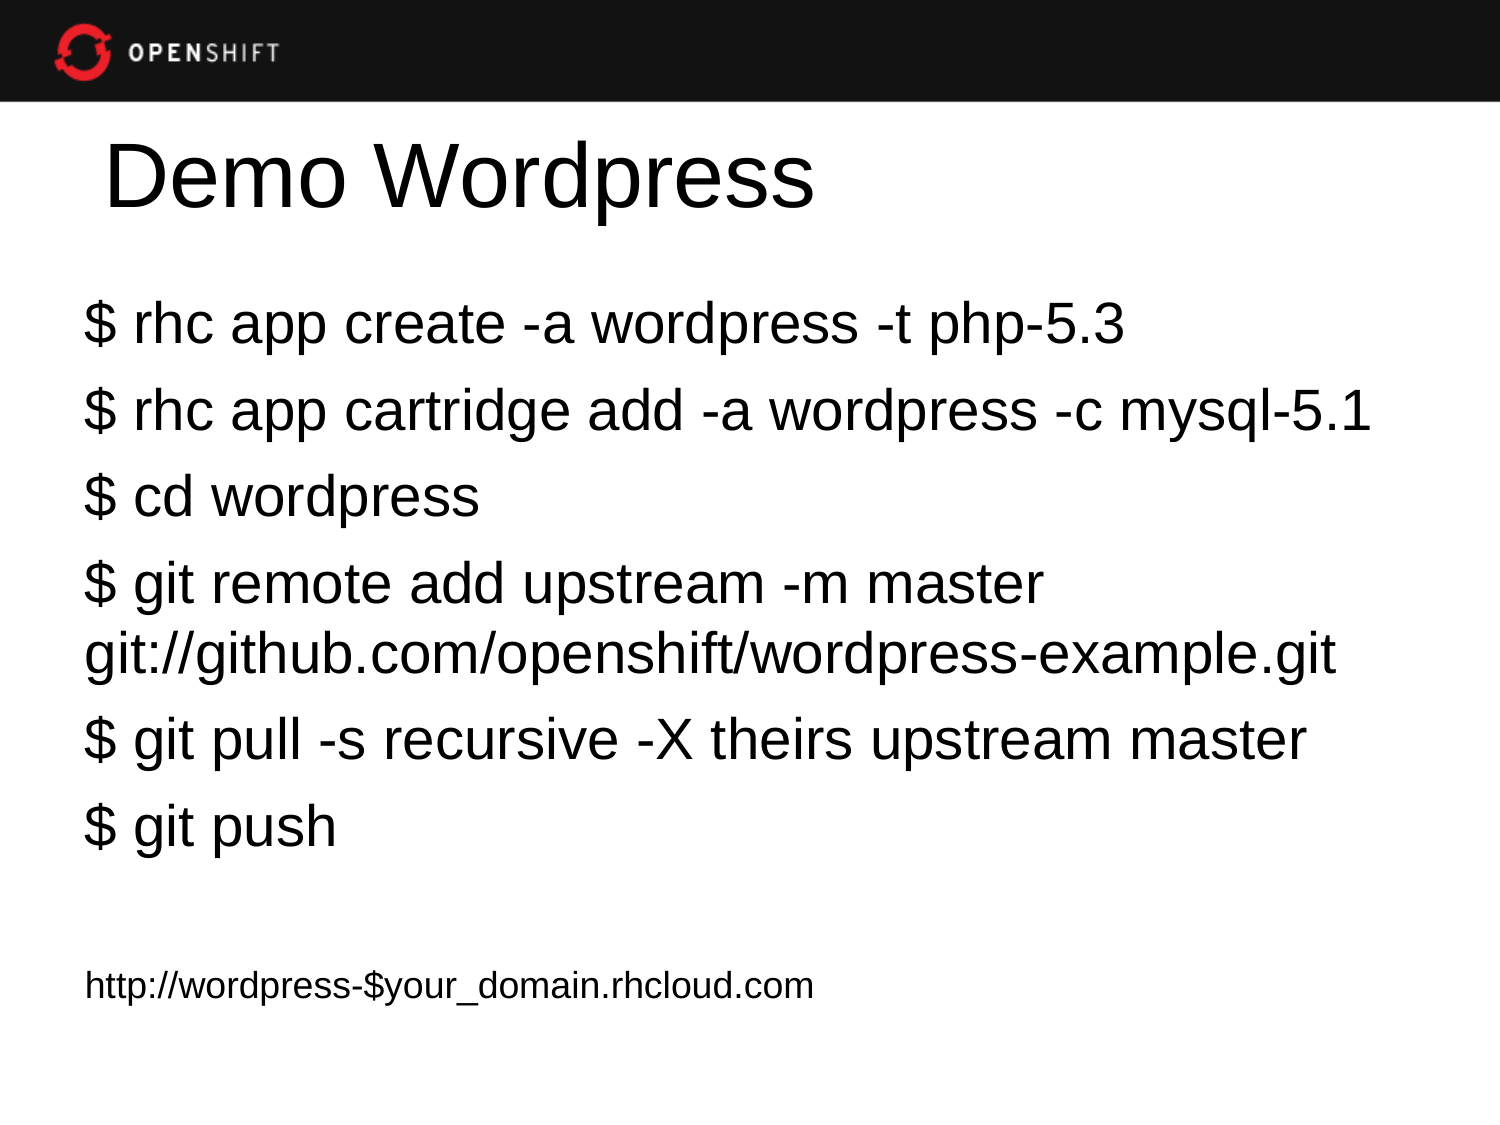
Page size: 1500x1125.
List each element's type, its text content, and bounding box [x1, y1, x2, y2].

list $ rhc app create -a wordpress -t php-5.3 $ rhc app cartridge add -a wordpress -c mysql-5.1 $ cd wordpress $ git remote add upstream -m master git://github.com/openshift/wordpress-example.git $ git pull -s recursive -X theirs upstream master $ git push http://wordpress-$your_domain.rhcloud.com [13, 277, 1500, 1021]
picture [0, 0, 1500, 1125]
title Demo Wordpress [88, 52, 1364, 277]
